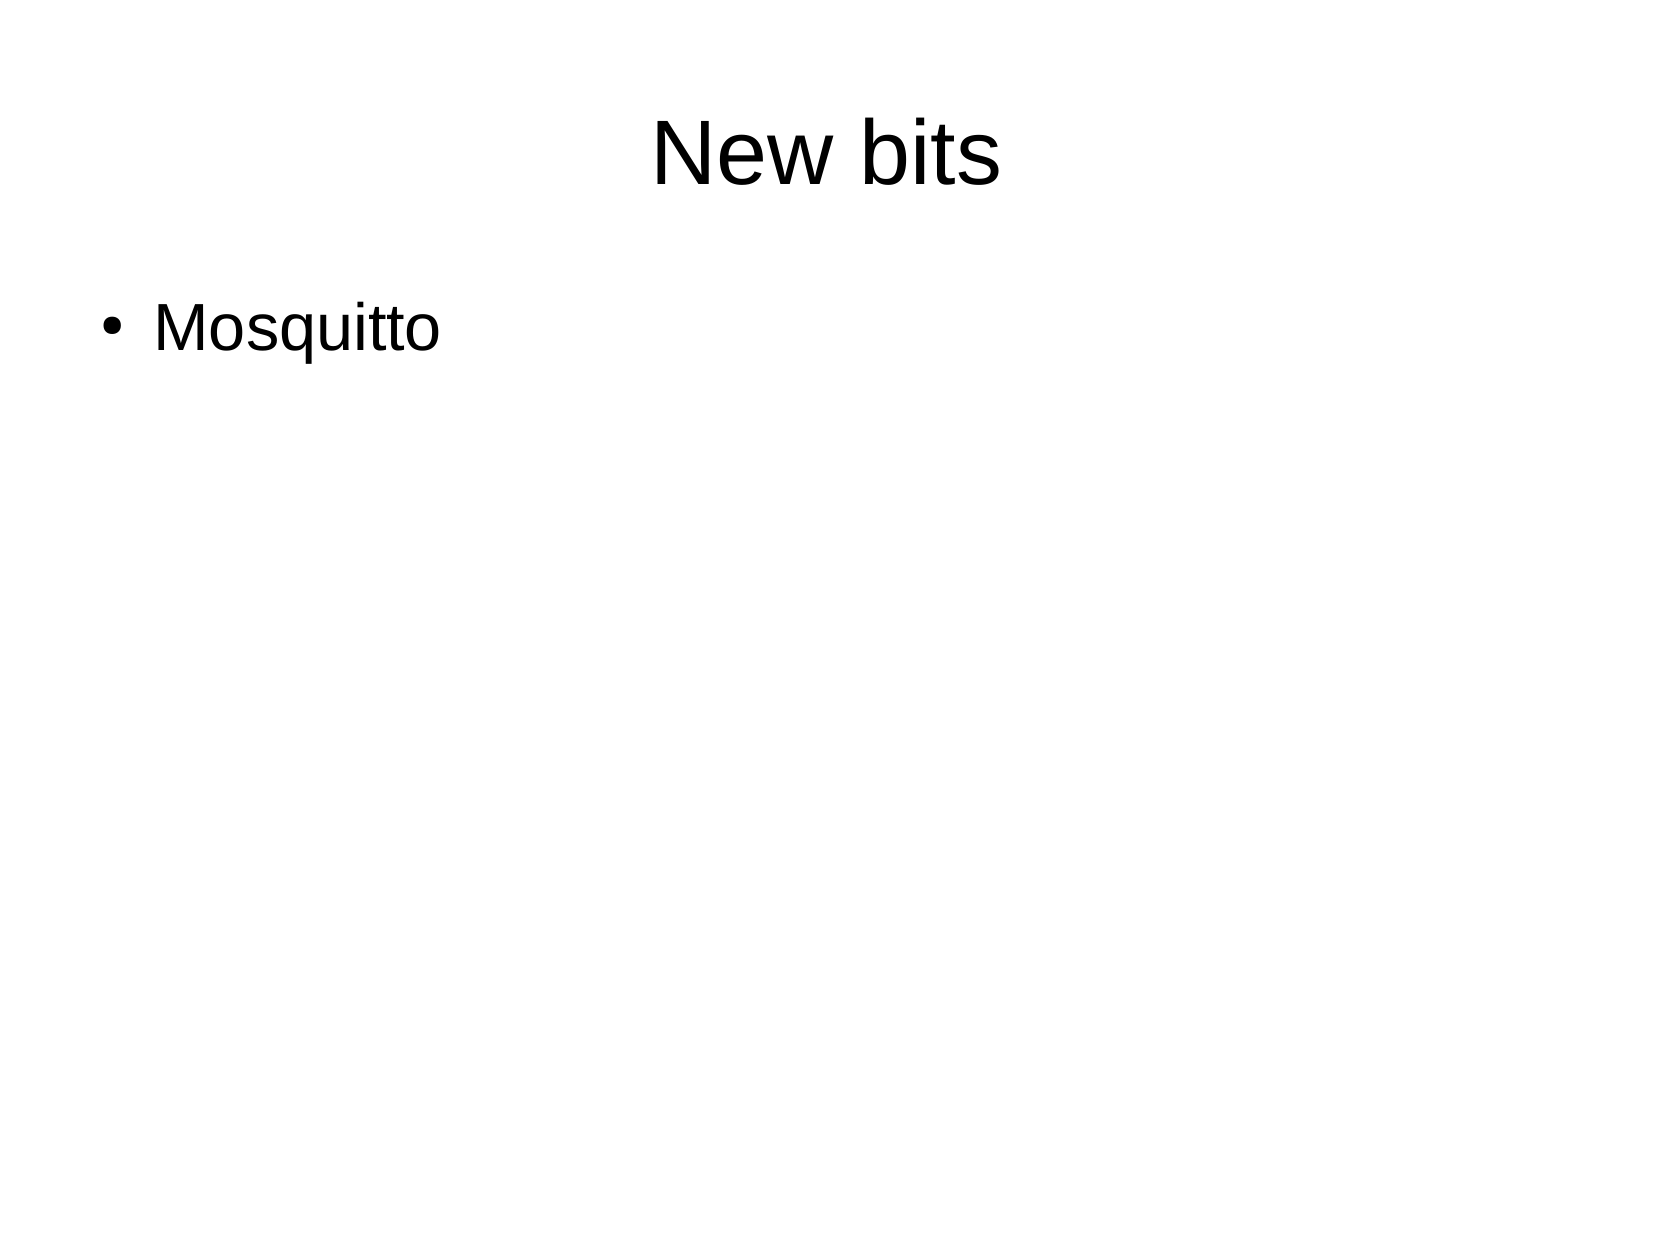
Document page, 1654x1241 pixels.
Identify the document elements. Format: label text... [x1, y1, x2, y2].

title New bits [82, 49, 1571, 257]
list Mosquitto [82, 290, 1571, 1010]
